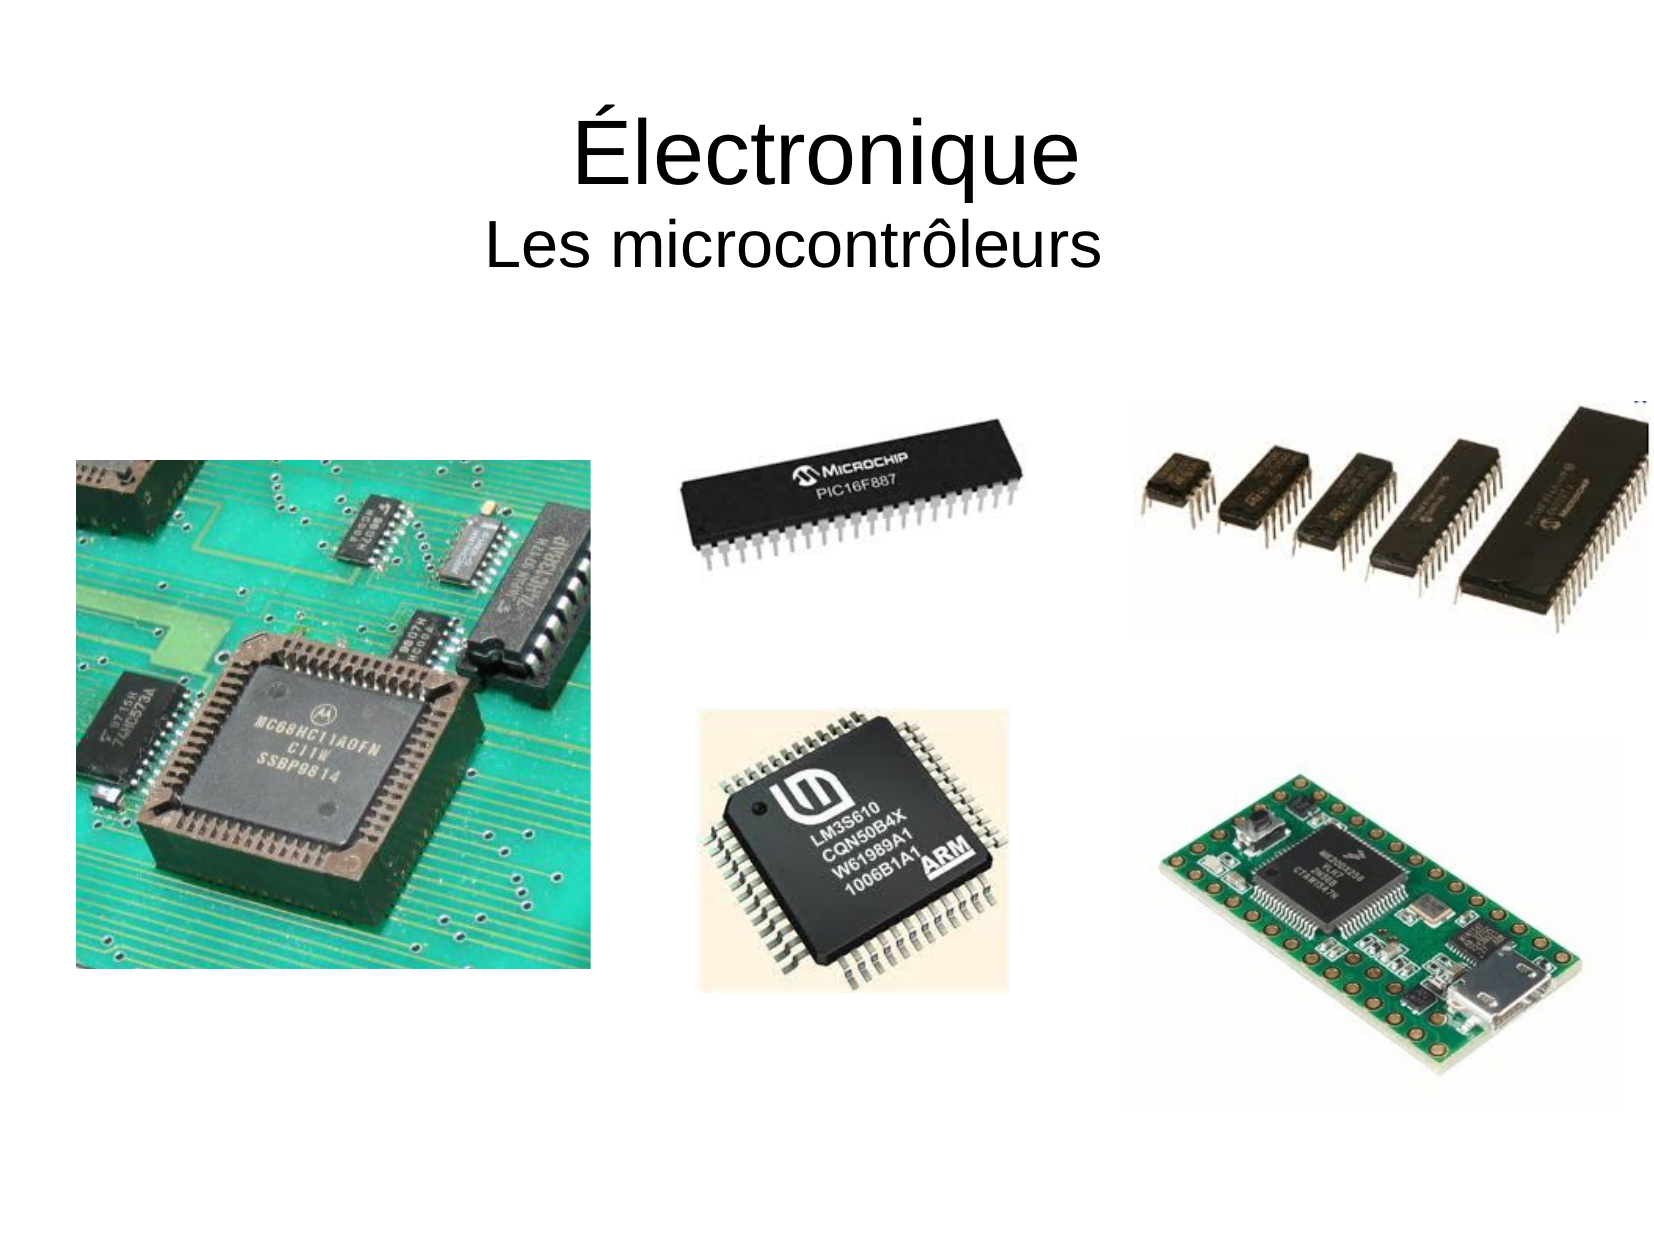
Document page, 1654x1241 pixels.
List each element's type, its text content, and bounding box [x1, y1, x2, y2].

picture [696, 707, 1010, 993]
subtitle Les microcontrôleurs [59, 126, 1548, 945]
picture [1133, 401, 1654, 638]
title Électronique [82, 49, 1571, 257]
picture [676, 318, 1028, 671]
picture [76, 460, 591, 969]
picture [1124, 740, 1619, 1111]
